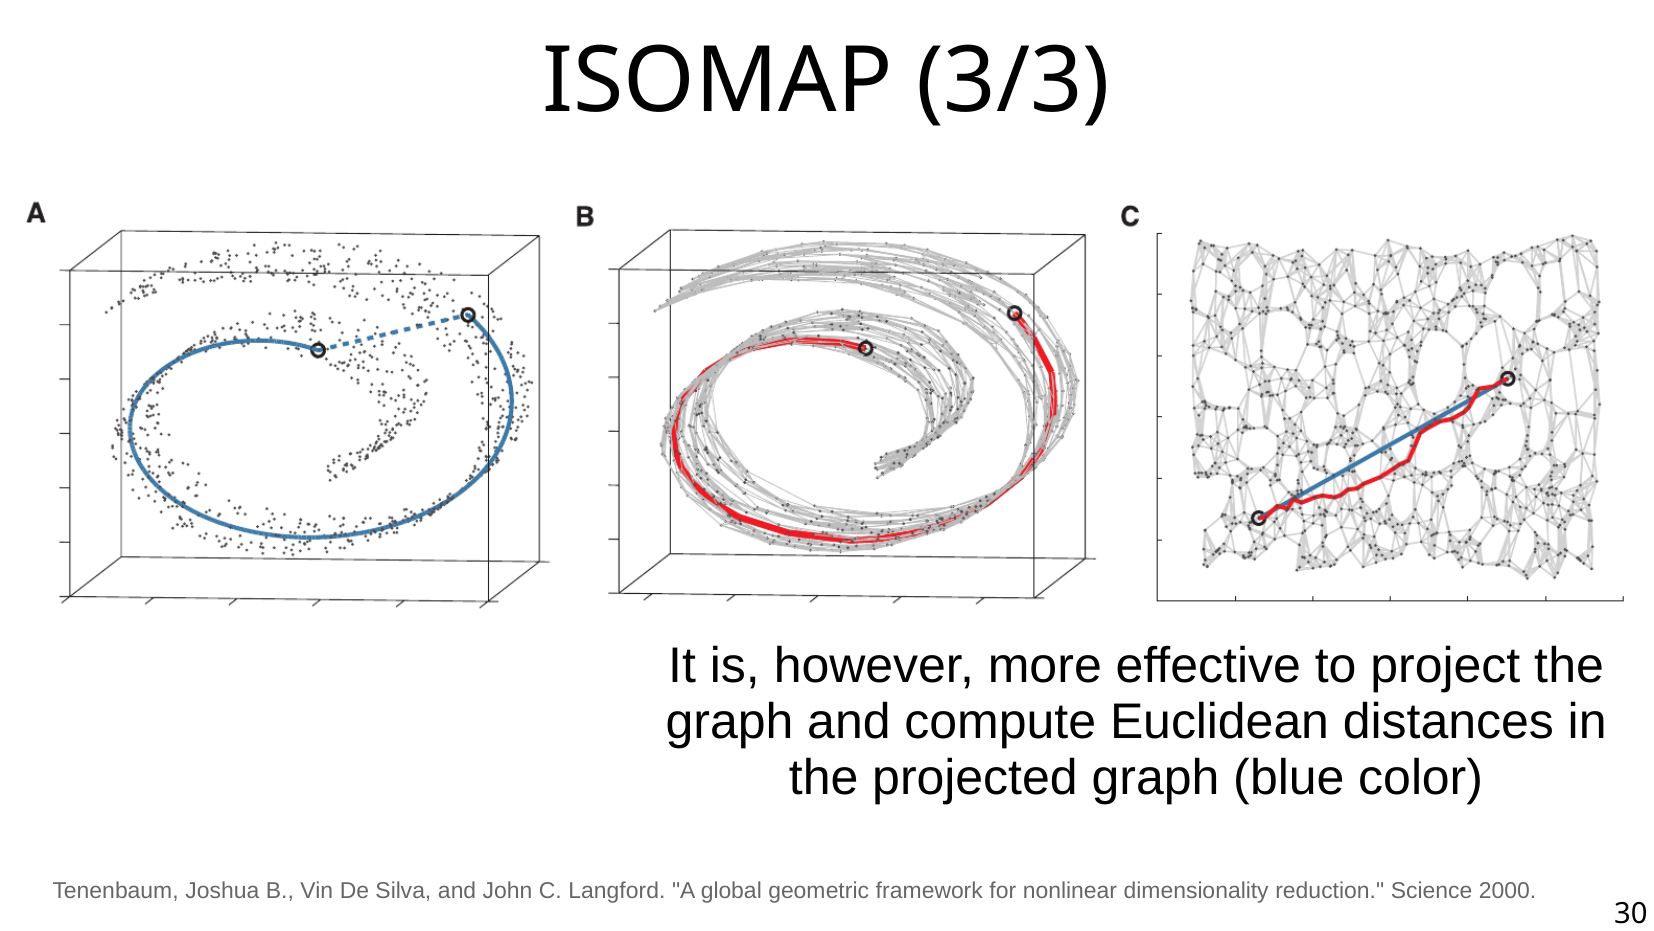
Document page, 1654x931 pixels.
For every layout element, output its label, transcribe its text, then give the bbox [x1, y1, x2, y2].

text_box It is, however, more effective to project the graph and compute Euclidean distances in the projected graph (blue color) [648, 630, 1624, 813]
title ISOMAP (3/3) [82, 1, 1571, 151]
picture [0, 189, 1653, 616]
text_box Tenenbaum, Joshua B., Vin De Silva, and John C. Langford. "A global geometric framework for nonlinear dimensionality reduction." Science 2000. [0, 870, 1591, 931]
